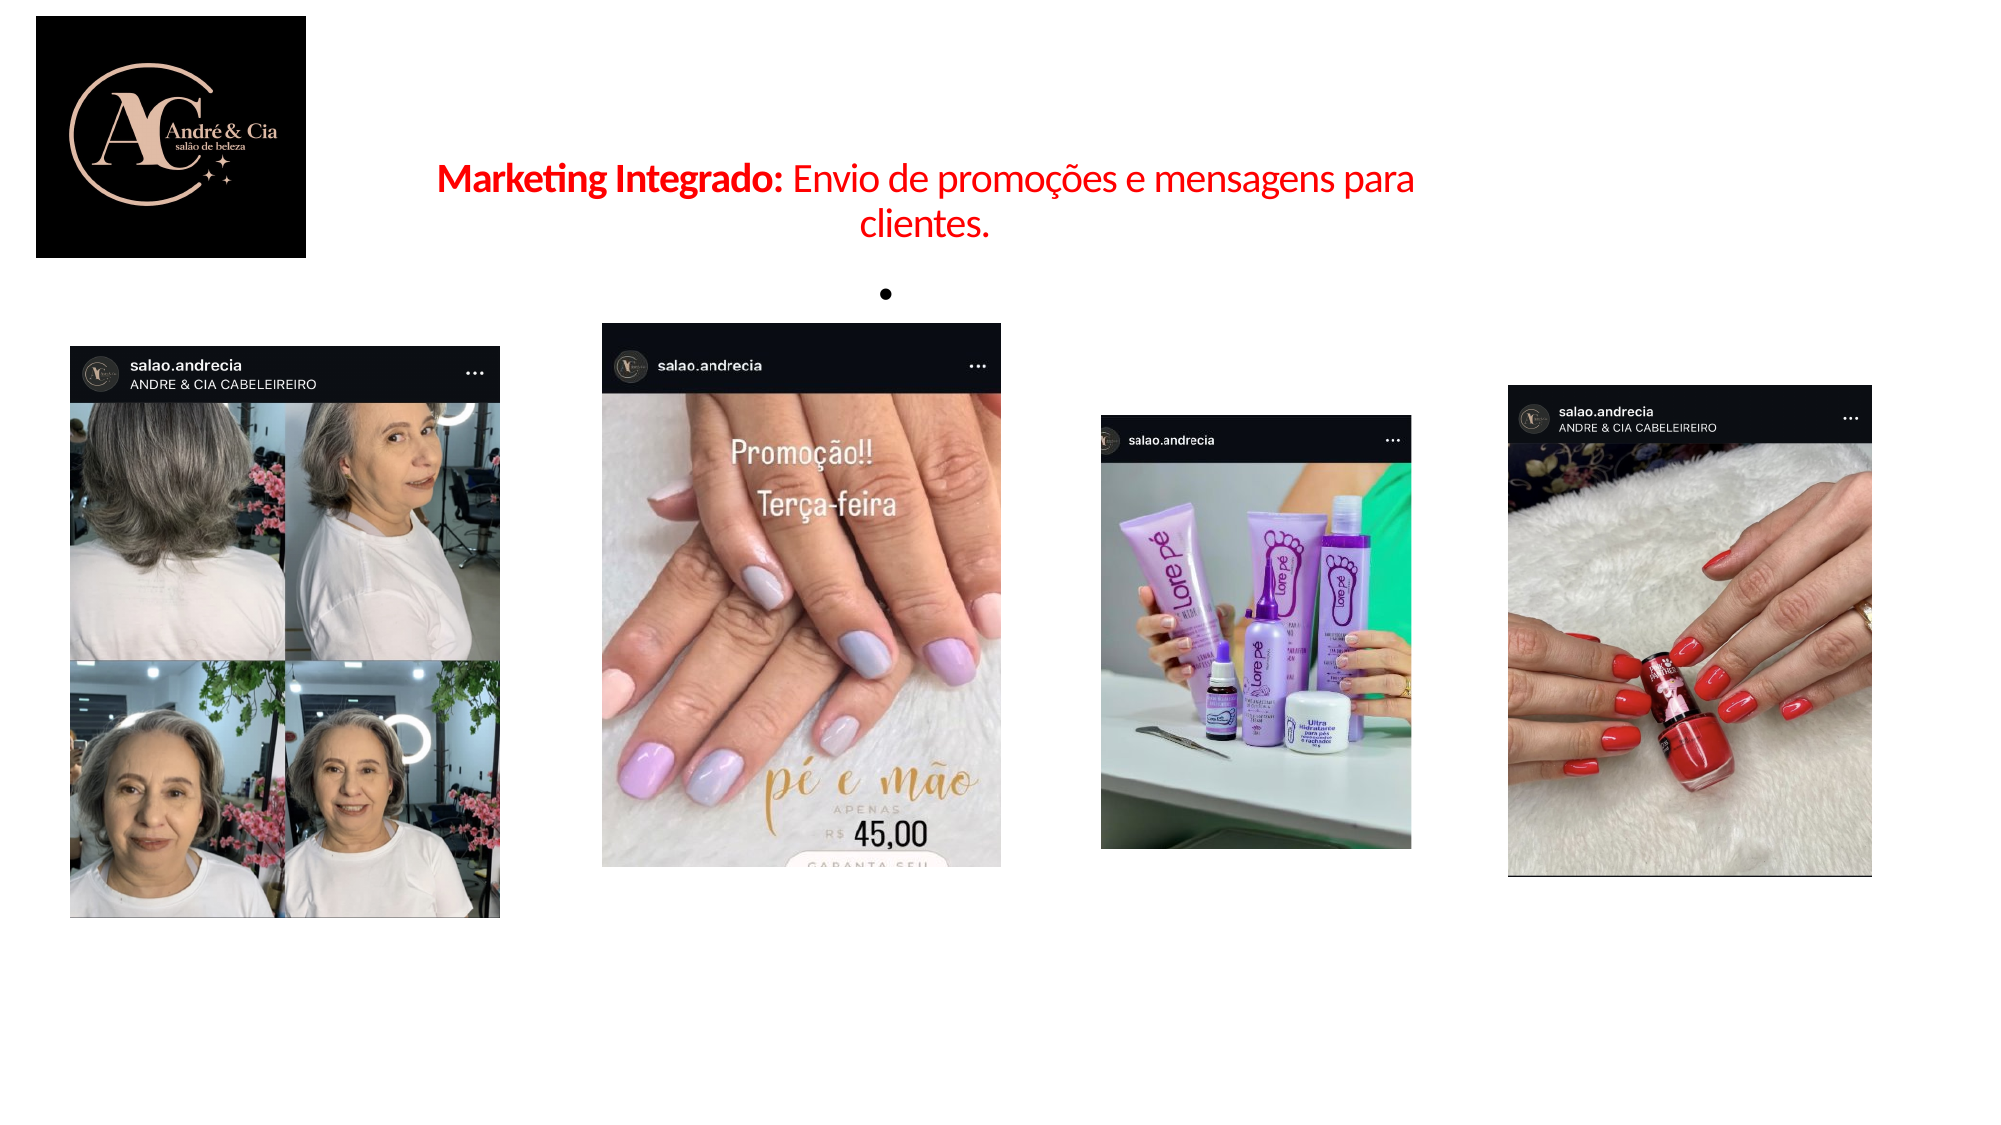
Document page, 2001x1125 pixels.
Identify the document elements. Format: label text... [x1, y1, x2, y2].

picture [70, 346, 500, 918]
picture [602, 324, 1001, 867]
title Marketing Integrado: Envio de promoções e mensagens para clientes. [412, 33, 1439, 326]
picture [1508, 385, 1872, 877]
picture [1101, 415, 1412, 849]
picture [36, 16, 306, 258]
